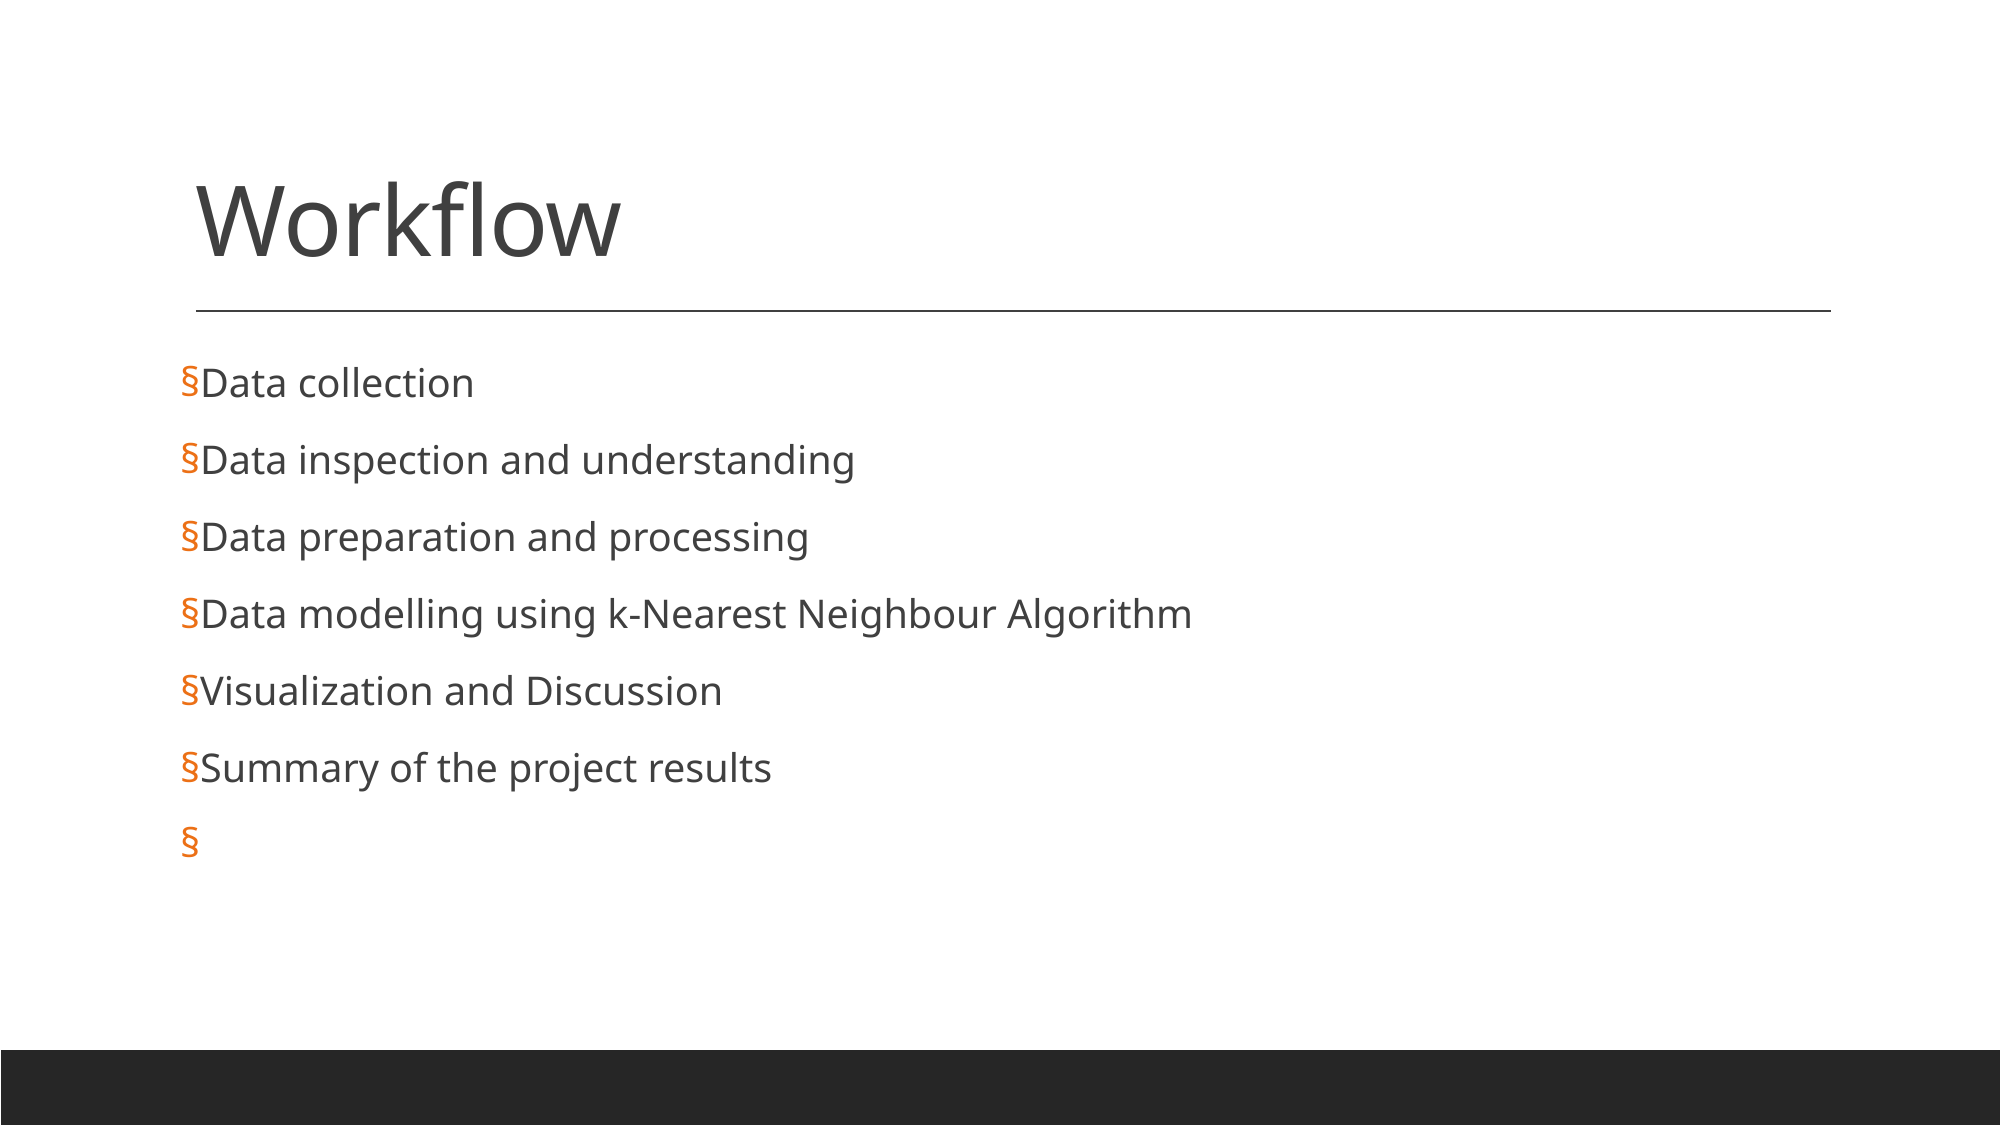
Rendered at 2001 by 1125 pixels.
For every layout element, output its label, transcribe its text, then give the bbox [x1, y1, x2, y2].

list Data collection Data inspection and understanding Data preparation and processing Data modelling using k-Nearest Neighbour Algorithm Visualization and Discussion Summary of the project results [180, 345, 1831, 963]
title Workflow [180, 47, 1831, 286]
